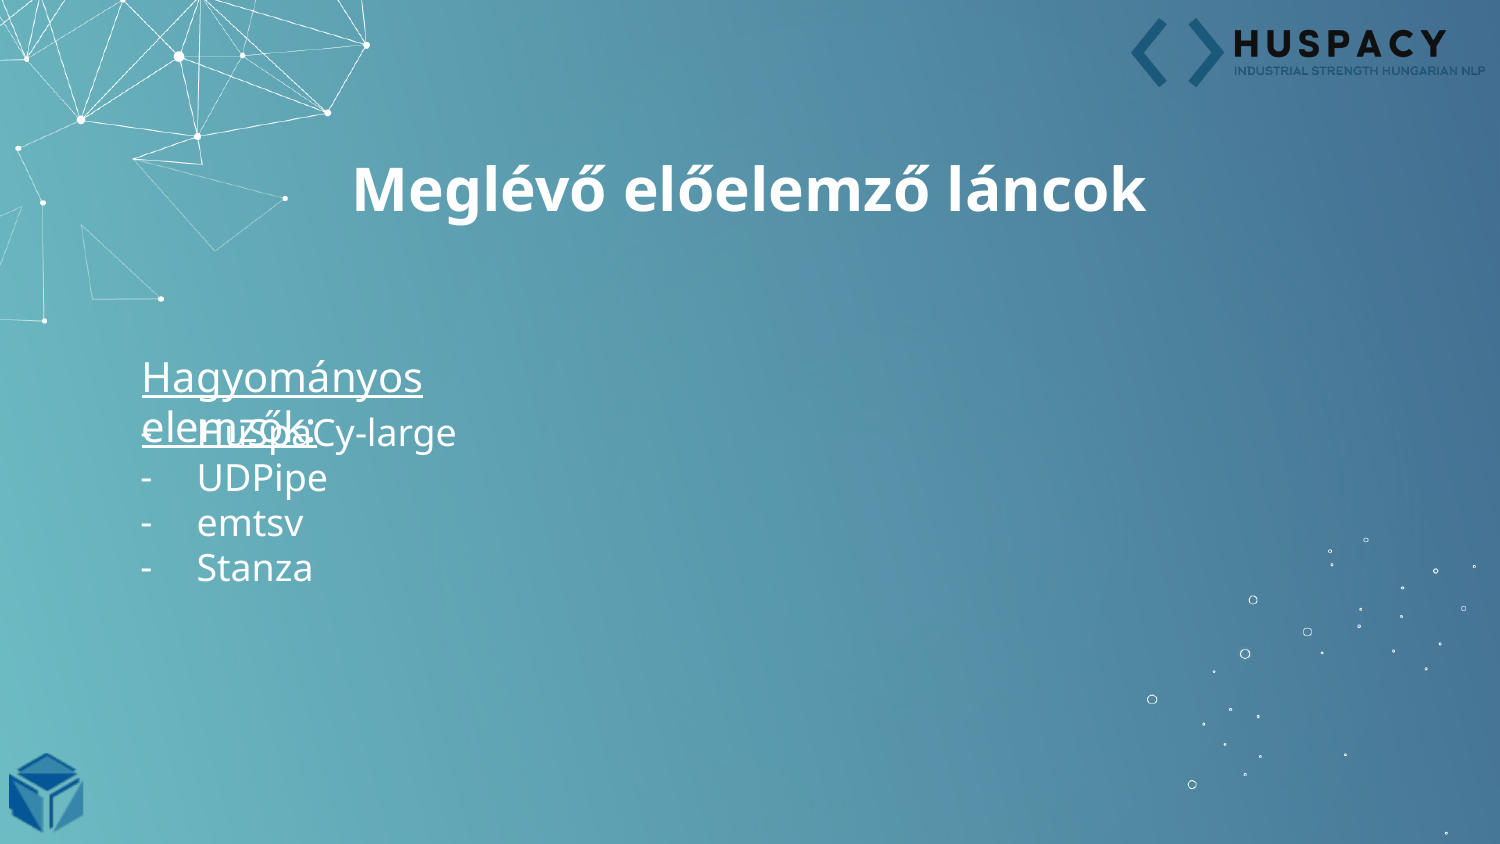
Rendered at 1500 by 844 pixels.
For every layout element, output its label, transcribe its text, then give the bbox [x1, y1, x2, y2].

text_box Meglévő előelemző láncok [276, 135, 1223, 239]
text_box HuSpaCy-large UDPipe emtsv Stanza [106, 393, 512, 604]
picture [0, 0, 1500, 844]
text_box Hagyományos elemzők: [126, 335, 606, 466]
